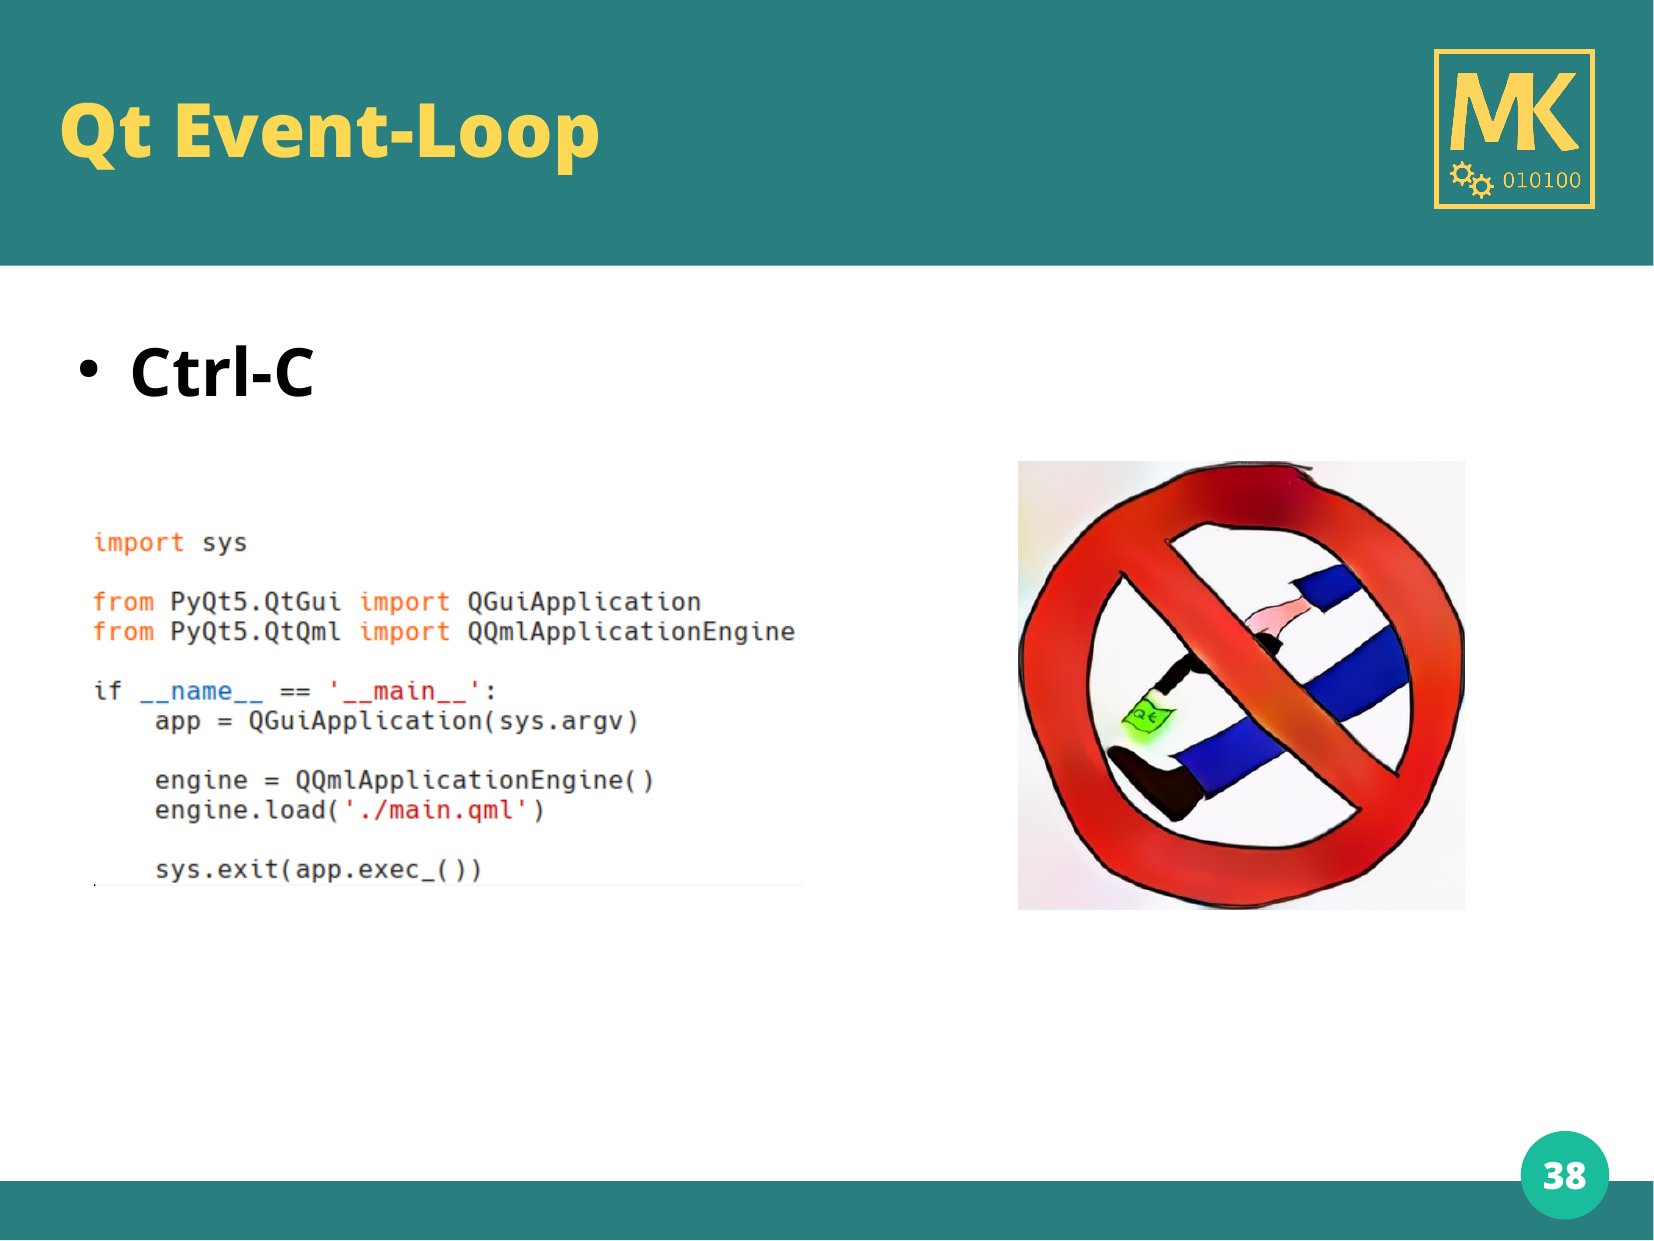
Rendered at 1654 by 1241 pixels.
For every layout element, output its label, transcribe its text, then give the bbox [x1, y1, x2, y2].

title Qt Event-Loop [59, 49, 1595, 207]
picture [94, 531, 804, 886]
picture [1018, 461, 1465, 910]
list Ctrl-C [59, 324, 1595, 1152]
